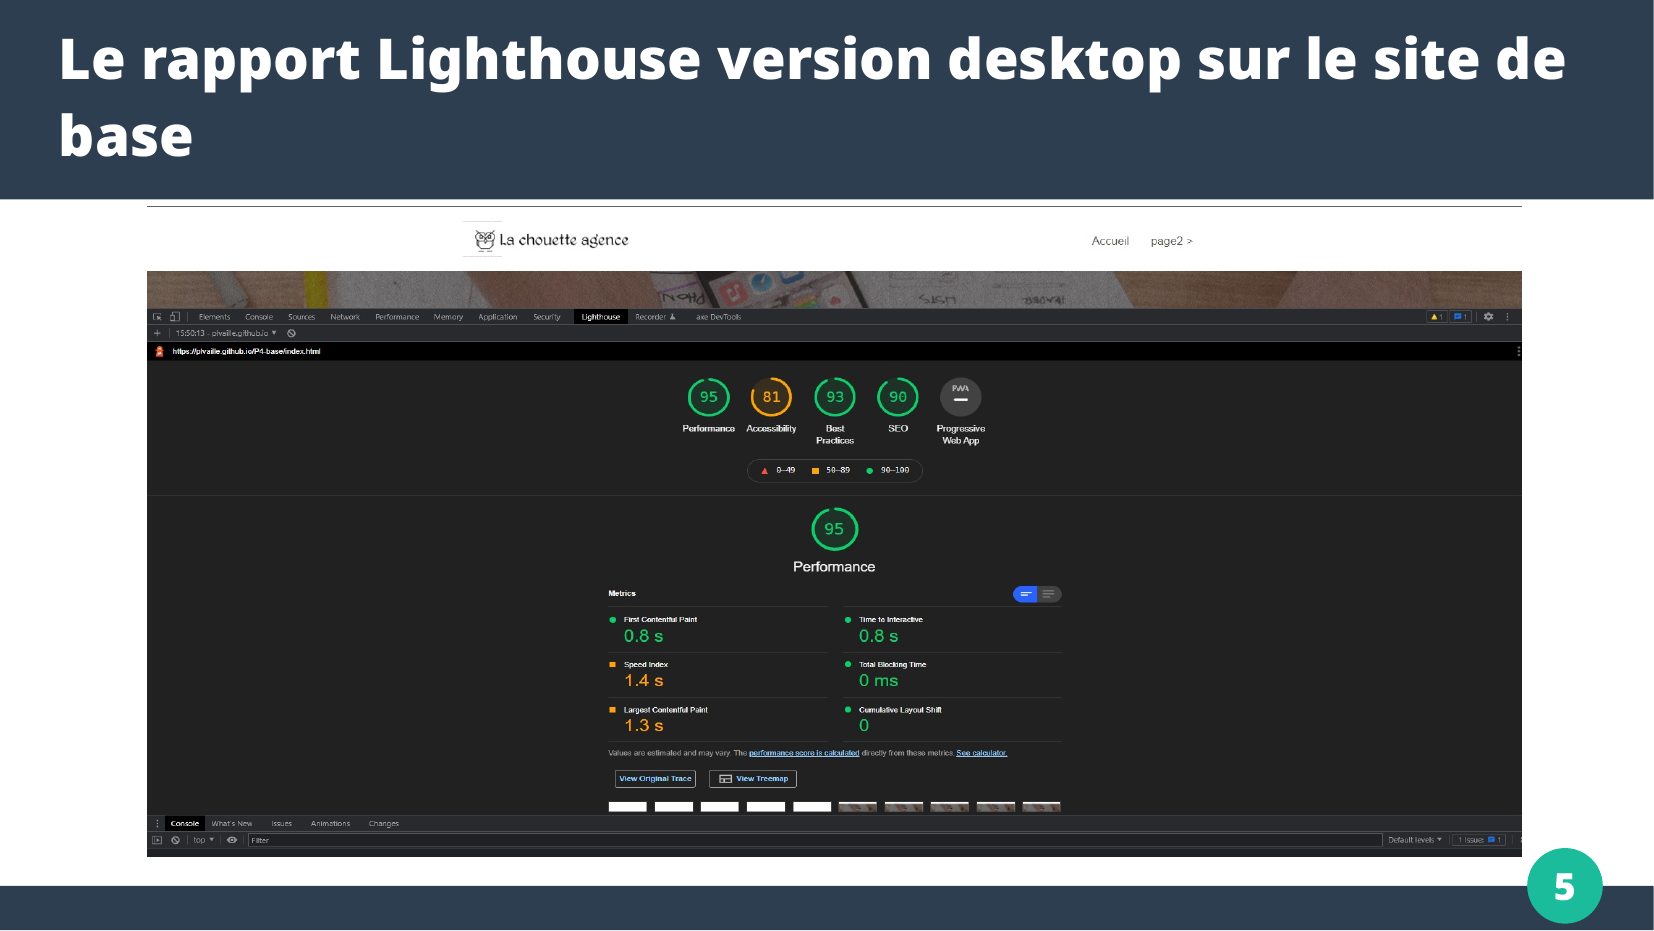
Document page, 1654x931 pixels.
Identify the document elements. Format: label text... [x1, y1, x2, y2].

picture [147, 206, 1536, 857]
title Le rapport Lighthouse version desktop sur le site de base [59, 37, 1595, 156]
